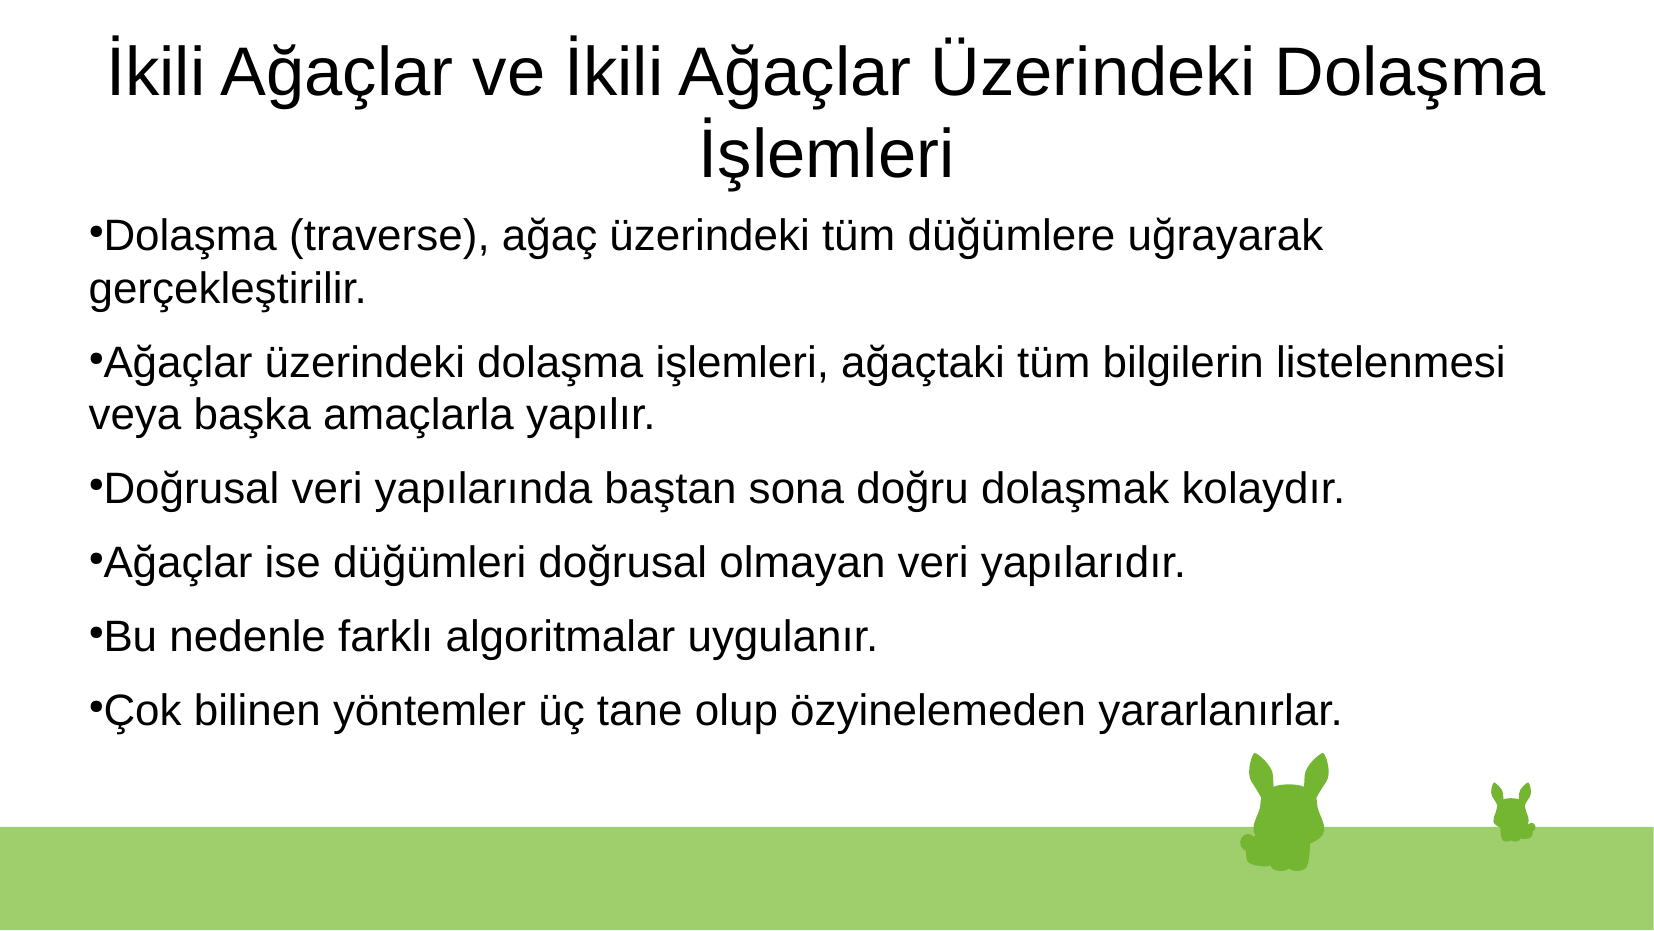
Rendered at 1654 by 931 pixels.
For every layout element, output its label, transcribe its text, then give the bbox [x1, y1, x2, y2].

list ﻿Dolaşma (traverse), ağaç üzerindeki tüm düğümlere uğrayarak gerçekleştirilir. Ağaçlar üzerindeki dolaşma işlemleri, ağaçtaki tüm bilgilerin listelenmesi veya başka amaçlarla yapılır. Doğrusal veri yapılarında baştan sona doğru dolaşmak kolaydır. Ağaçlar ise düğümleri doğrusal olmayan veri yapılarıdır. Bu nedenle farklı algoritmalar uygulanır. Çok bilinen yöntemler üç tane olup özyinelemeden yararlanırlar. [88, 206, 1565, 739]
title İkili Ağaçlar ve İkili Ağaçlar Üzerindeki Dolaşma İşlemleri [88, 26, 1565, 181]
